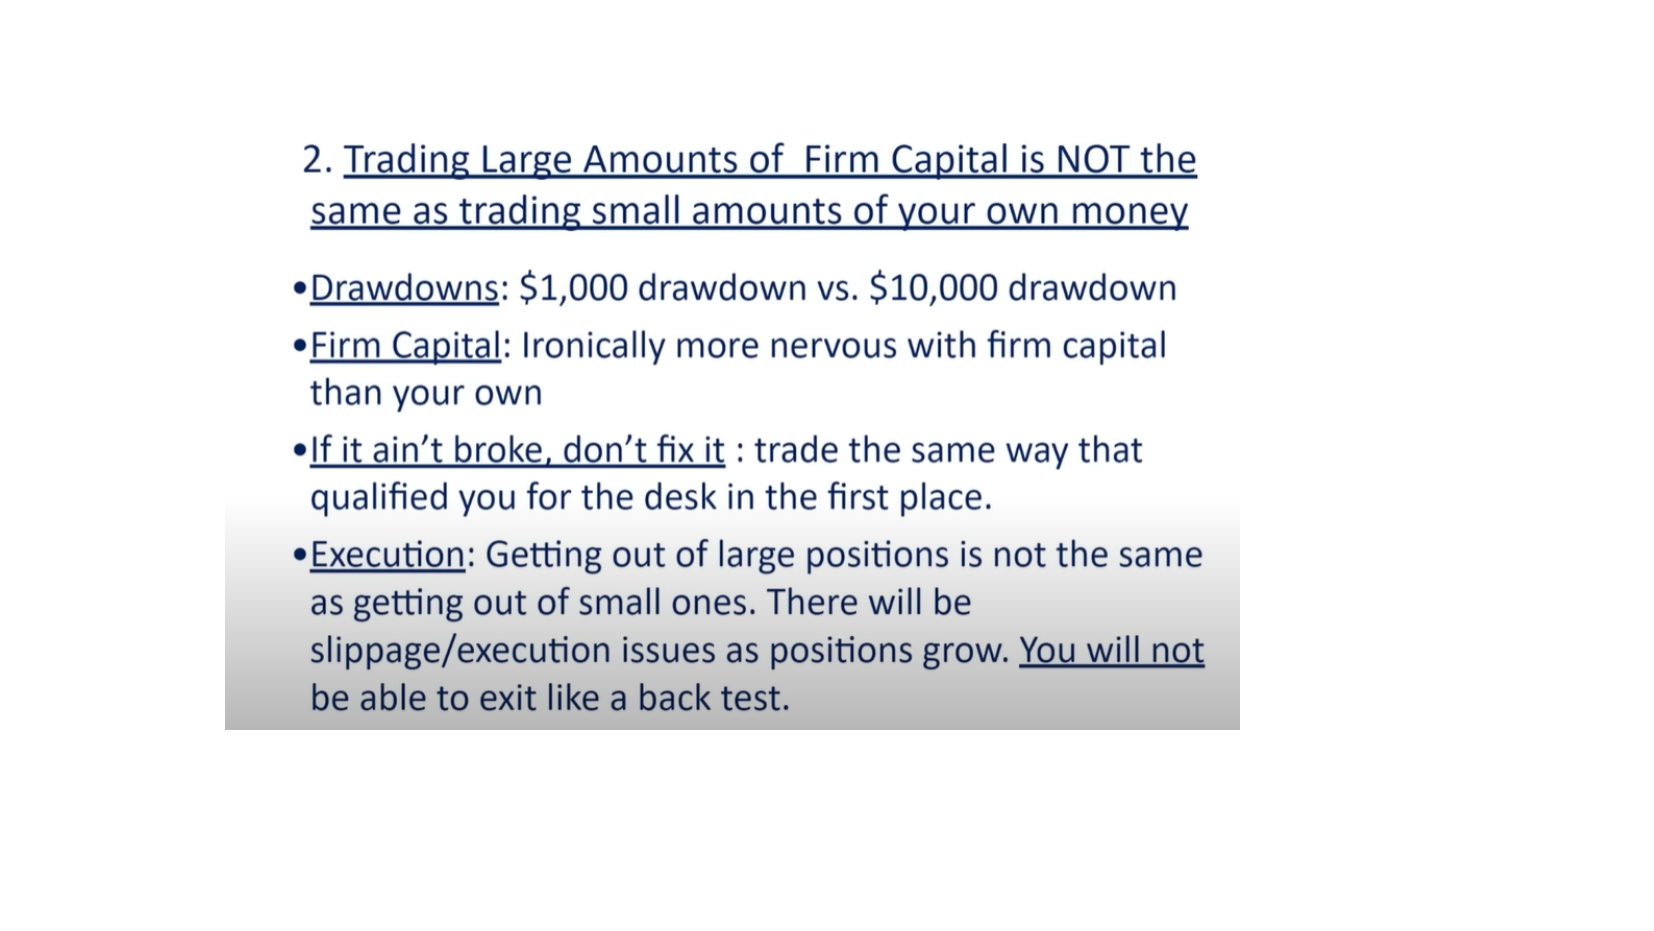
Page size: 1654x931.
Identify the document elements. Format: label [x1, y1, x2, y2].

picture [225, 112, 1240, 730]
